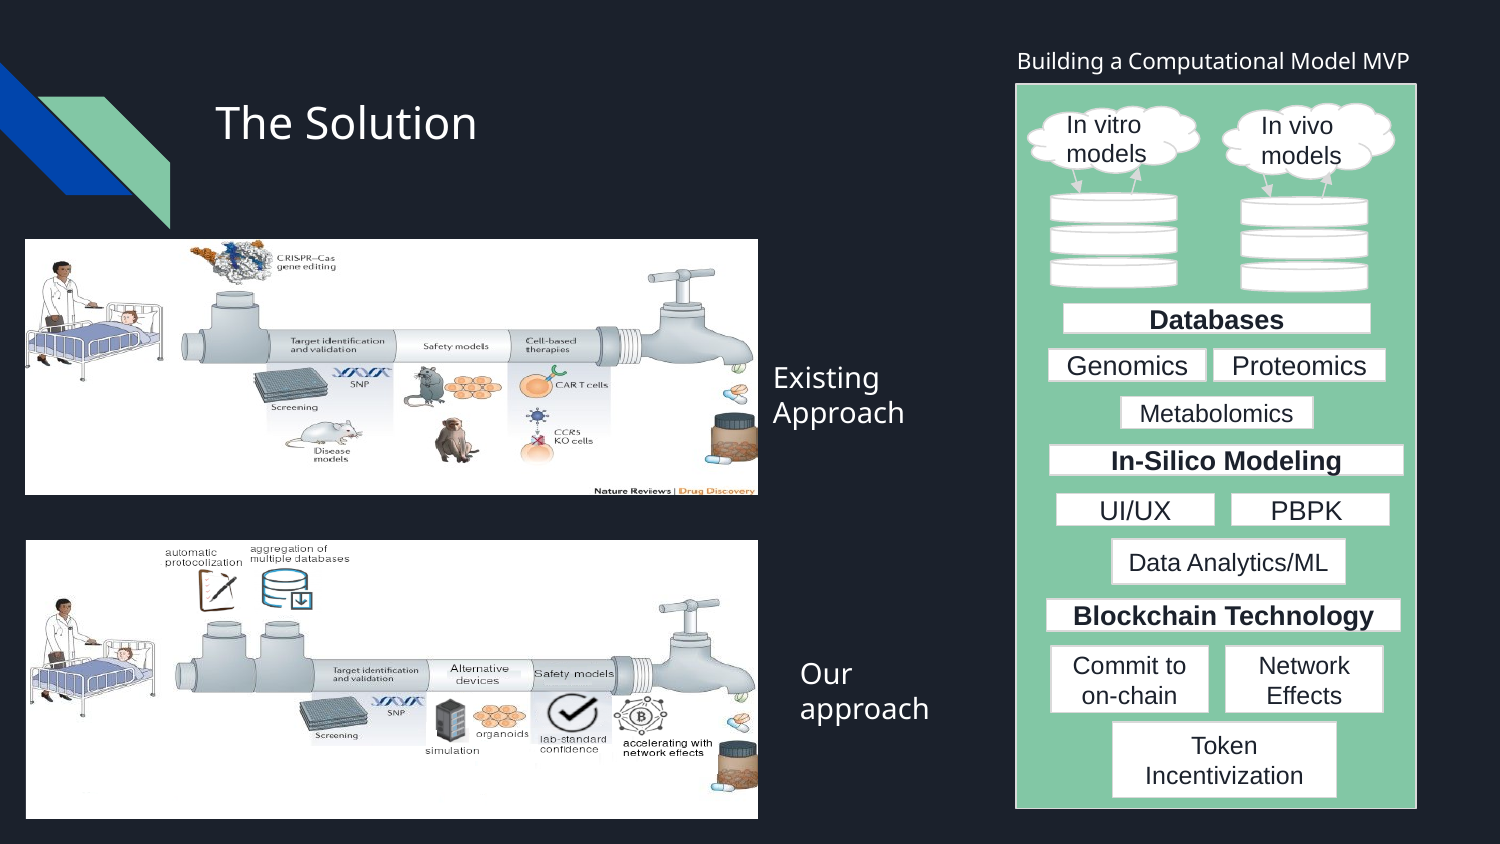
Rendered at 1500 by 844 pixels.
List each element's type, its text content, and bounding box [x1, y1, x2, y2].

text_box UI/UX [1056, 493, 1215, 526]
list Building a Computational Model MVP [1001, 26, 1451, 92]
picture [25, 540, 758, 819]
picture [25, 239, 758, 495]
text_box Databases [1063, 303, 1371, 334]
text_box Proteomics [1213, 348, 1386, 381]
text_box Data Analytics/ML [1111, 539, 1346, 585]
text_box [1015, 84, 1417, 809]
text_box PBPK [1231, 493, 1390, 526]
text_box In vitro models [1027, 106, 1200, 174]
text_box In vivo models [1222, 103, 1395, 180]
text_box Commit to on-chain [1050, 645, 1209, 713]
text_box Genomics [1048, 348, 1207, 381]
title The Solution [200, 77, 544, 173]
text_box Metabolomics [1120, 396, 1313, 429]
text_box Blockchain Technology [1046, 598, 1401, 632]
text_box Token Incentivization [1112, 721, 1337, 798]
text_box In-Silico Modeling [1049, 445, 1404, 475]
text_box Network Effects [1225, 645, 1384, 713]
text_box Existing Approach [758, 343, 1015, 444]
text_box Our approach [784, 640, 993, 741]
